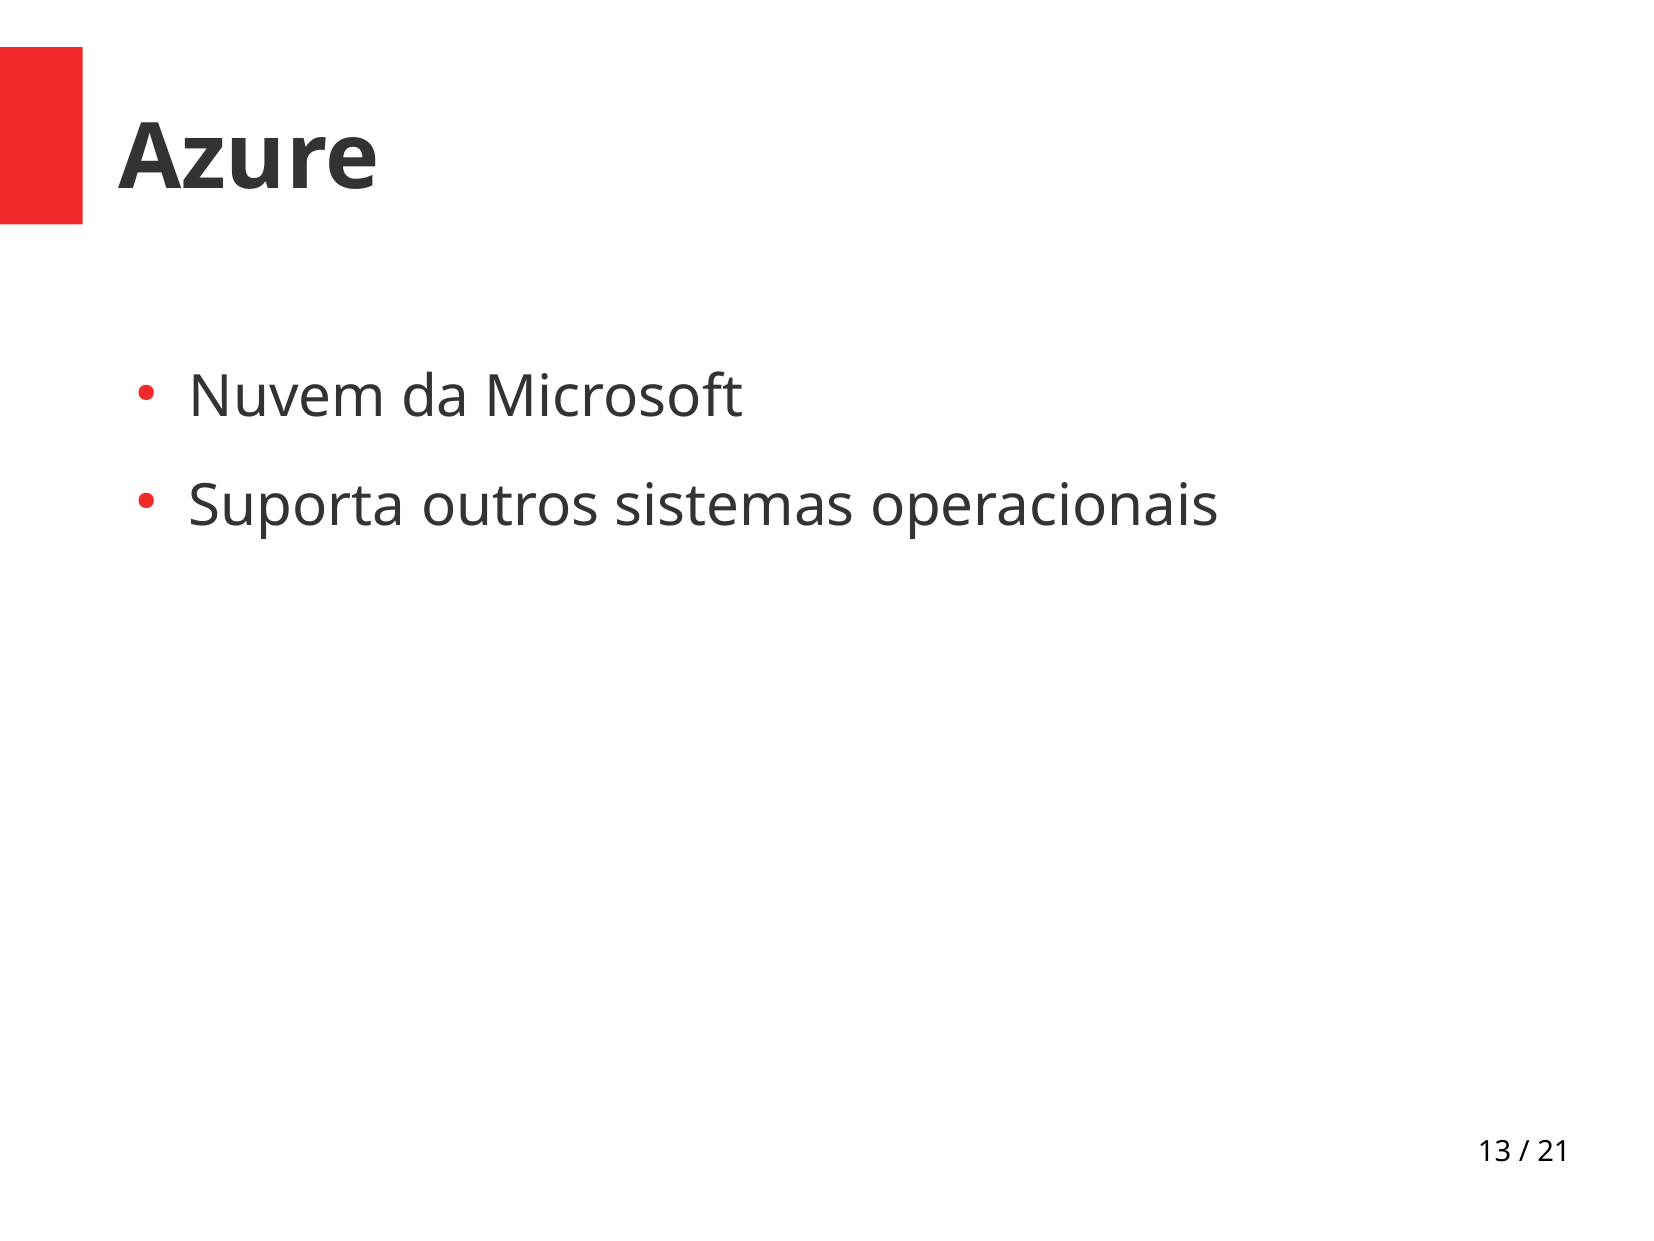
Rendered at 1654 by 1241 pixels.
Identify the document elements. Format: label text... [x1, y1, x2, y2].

list Nuvem da Microsoft Suporta outros sistemas operacionais [118, 354, 1536, 1074]
title Azure [118, 49, 1571, 257]
